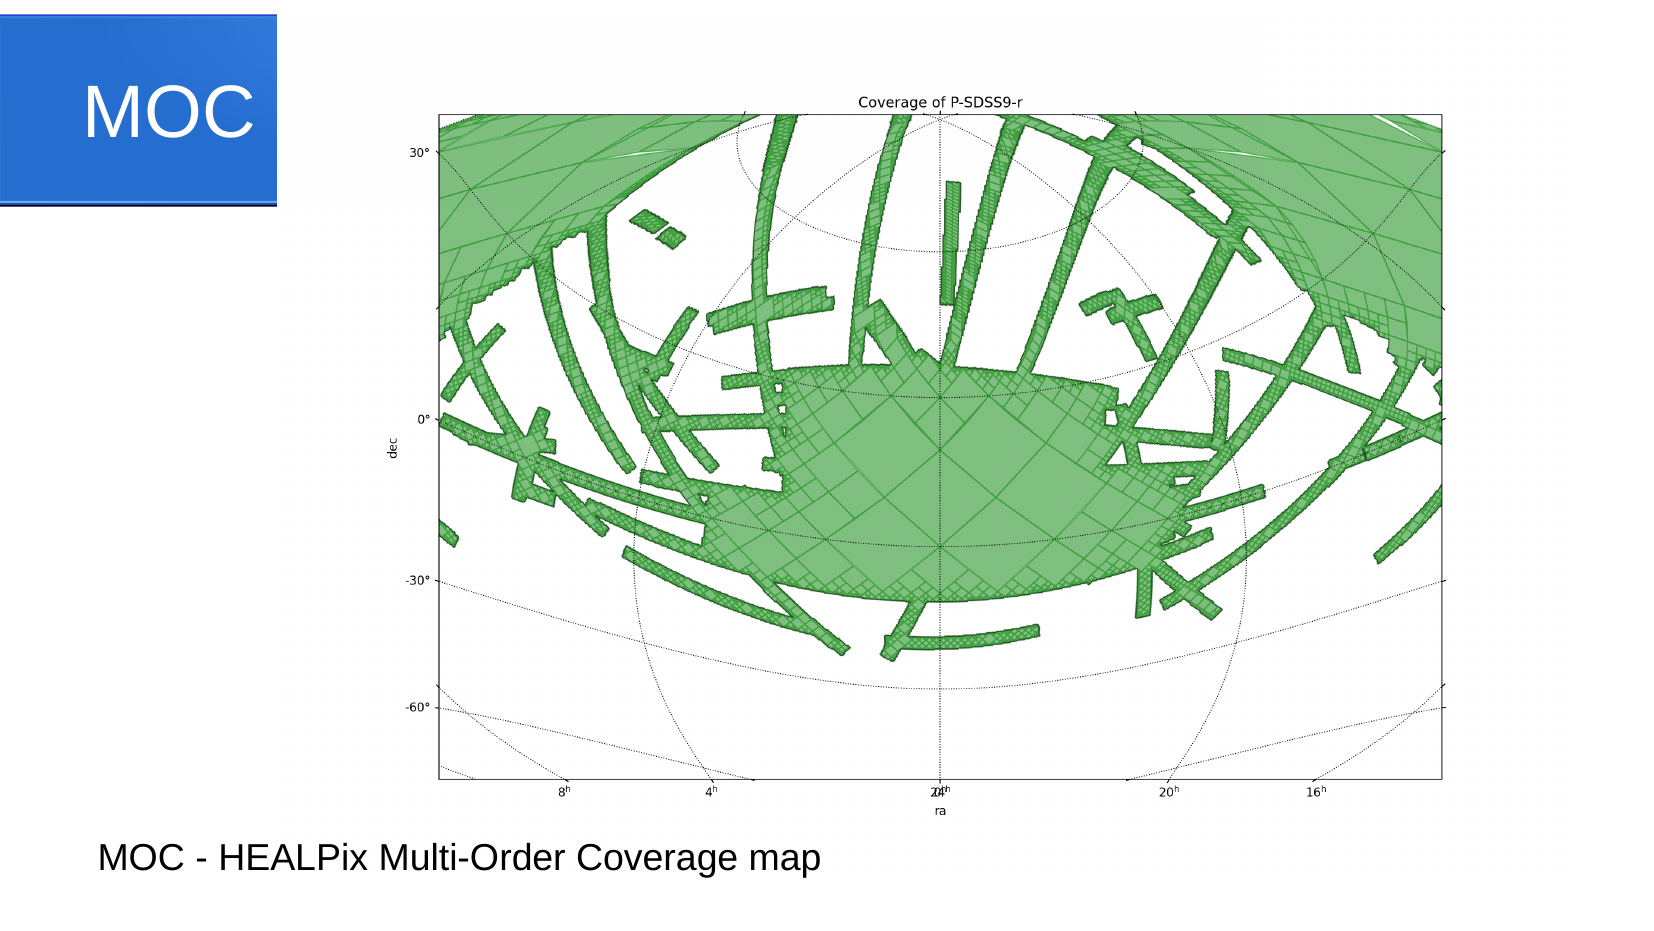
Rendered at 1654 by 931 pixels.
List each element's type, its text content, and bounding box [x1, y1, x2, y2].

title MOC [82, 35, 277, 189]
picture [277, 11, 1571, 875]
text_box MOC - HEALPix Multi-Order Coverage map [82, 829, 1004, 886]
